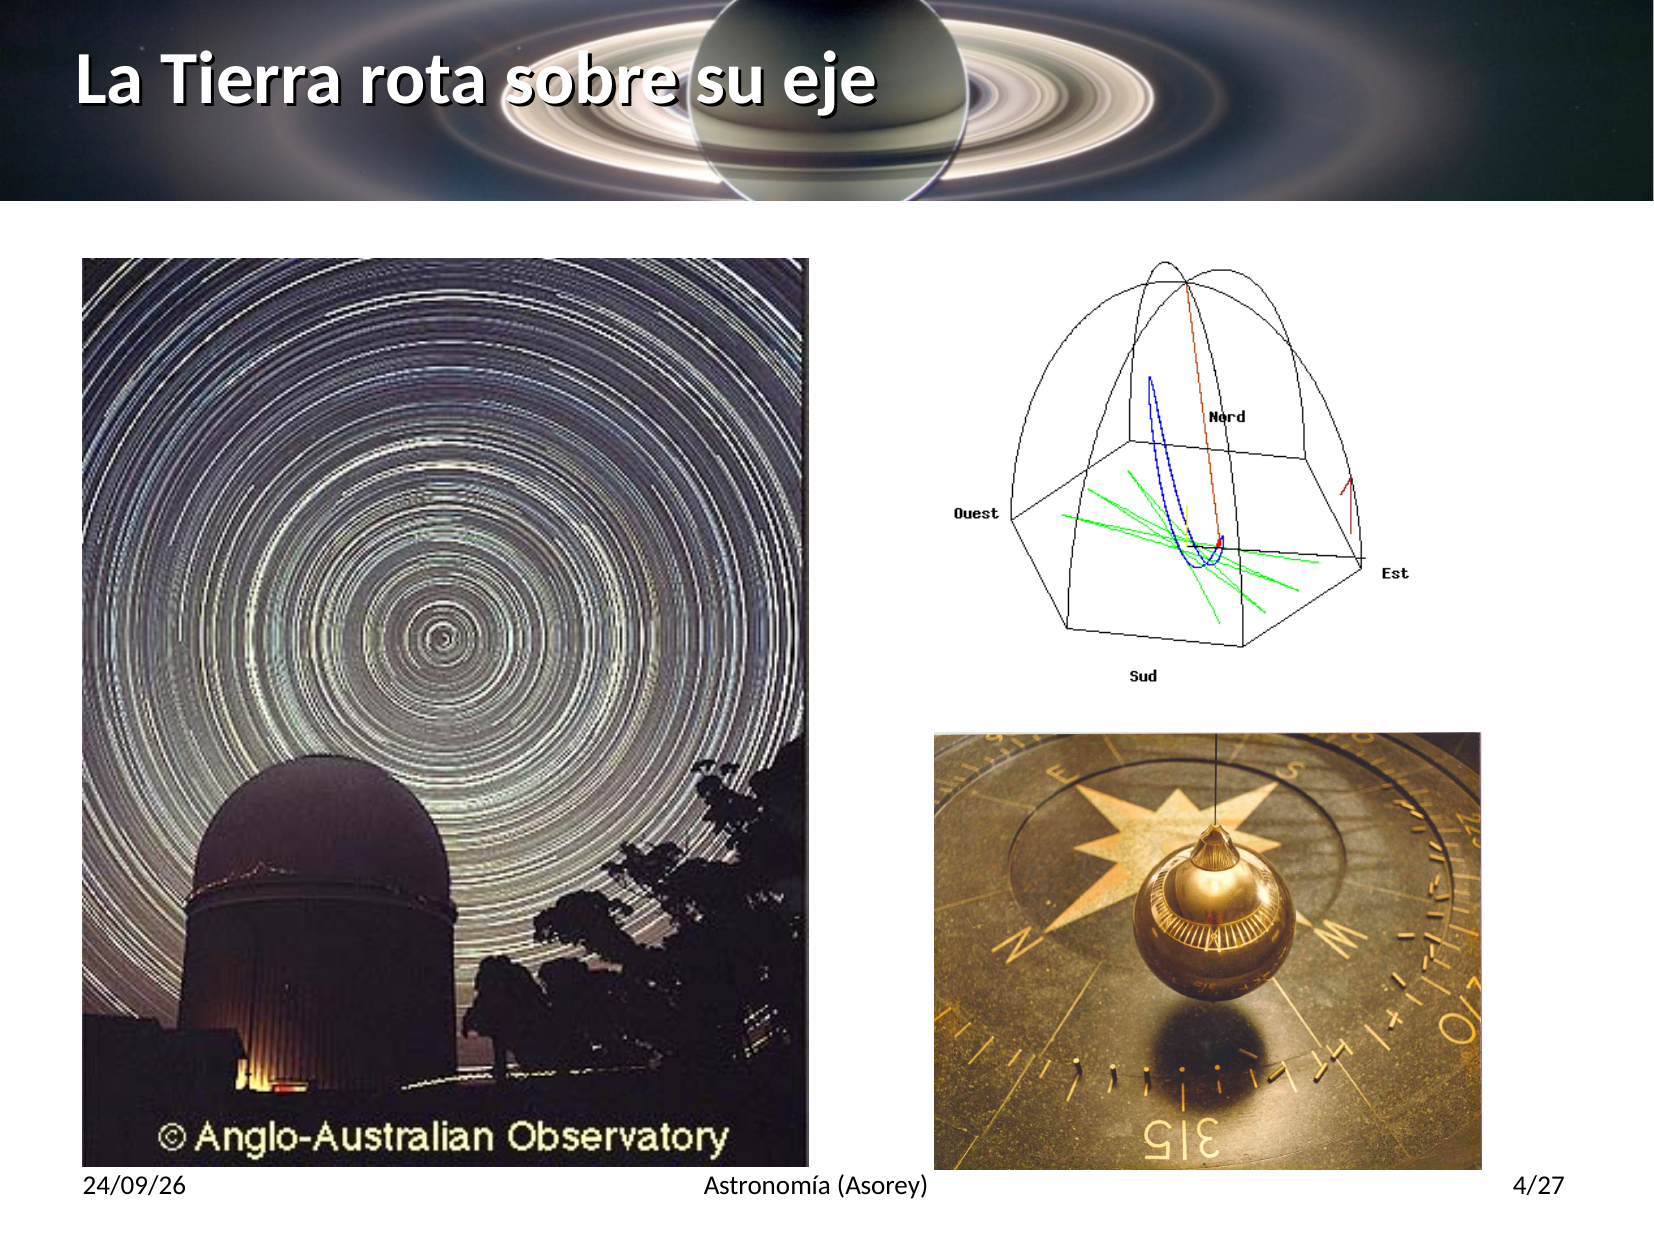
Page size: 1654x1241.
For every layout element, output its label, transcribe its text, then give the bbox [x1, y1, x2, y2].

picture [934, 732, 1482, 1170]
picture [0, 0, 1654, 201]
picture [917, 254, 1500, 692]
title La Tierra rota sobre su eje [75, 19, 1564, 151]
picture [82, 258, 809, 1167]
